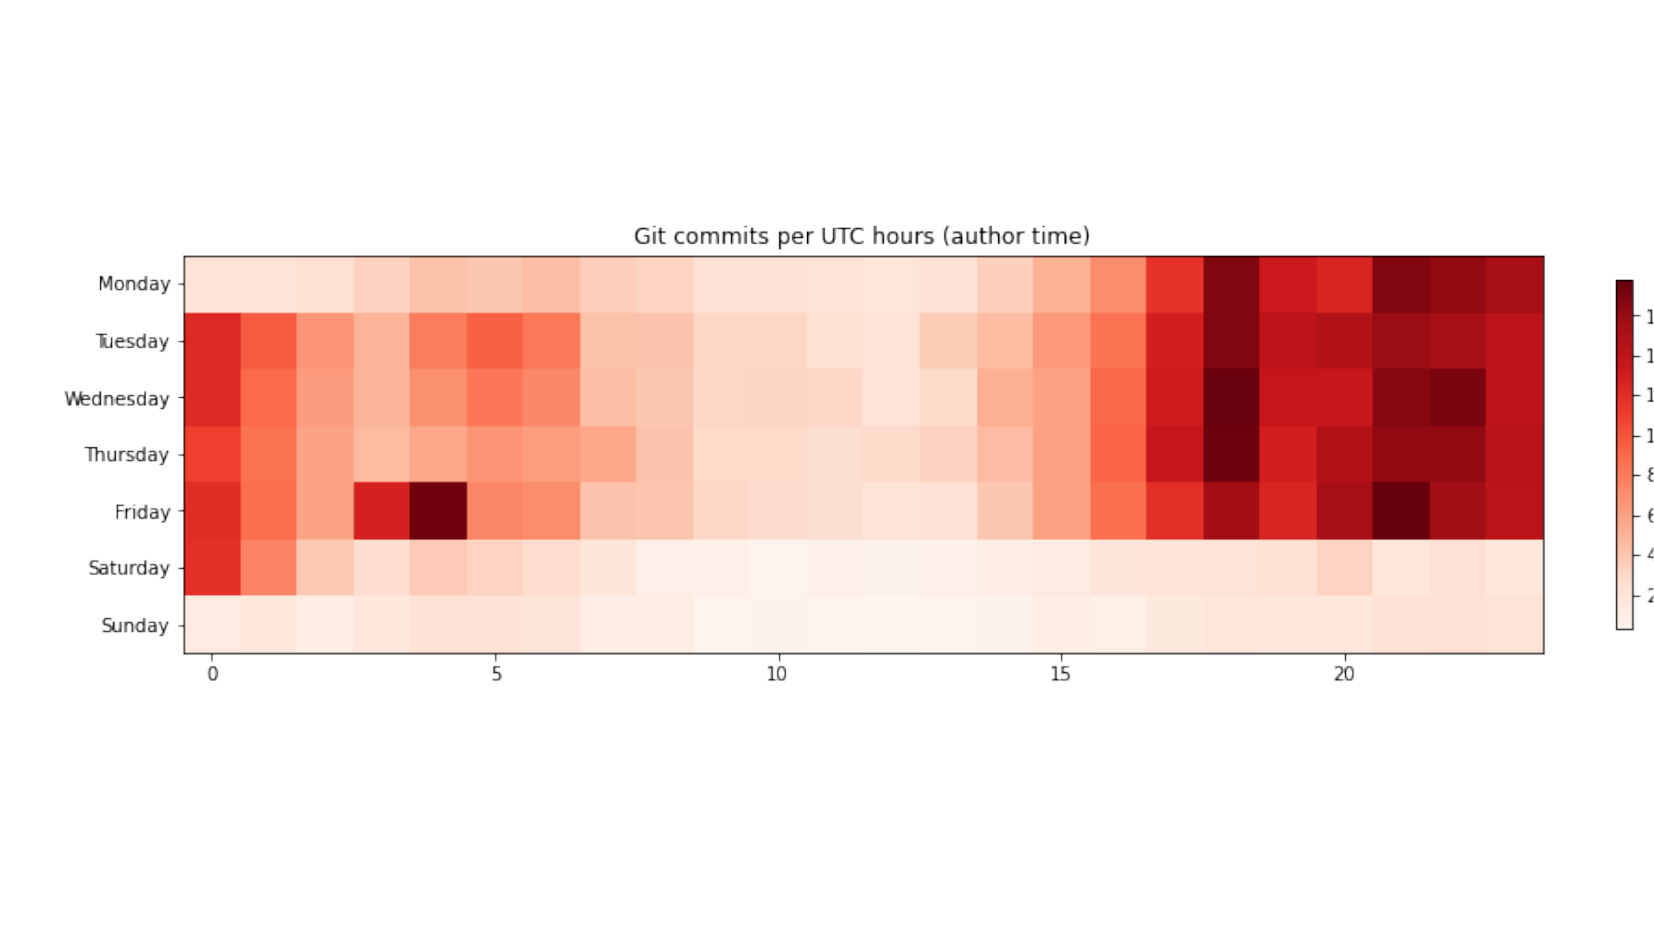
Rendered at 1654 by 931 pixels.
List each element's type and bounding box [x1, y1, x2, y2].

picture [50, 213, 1654, 698]
